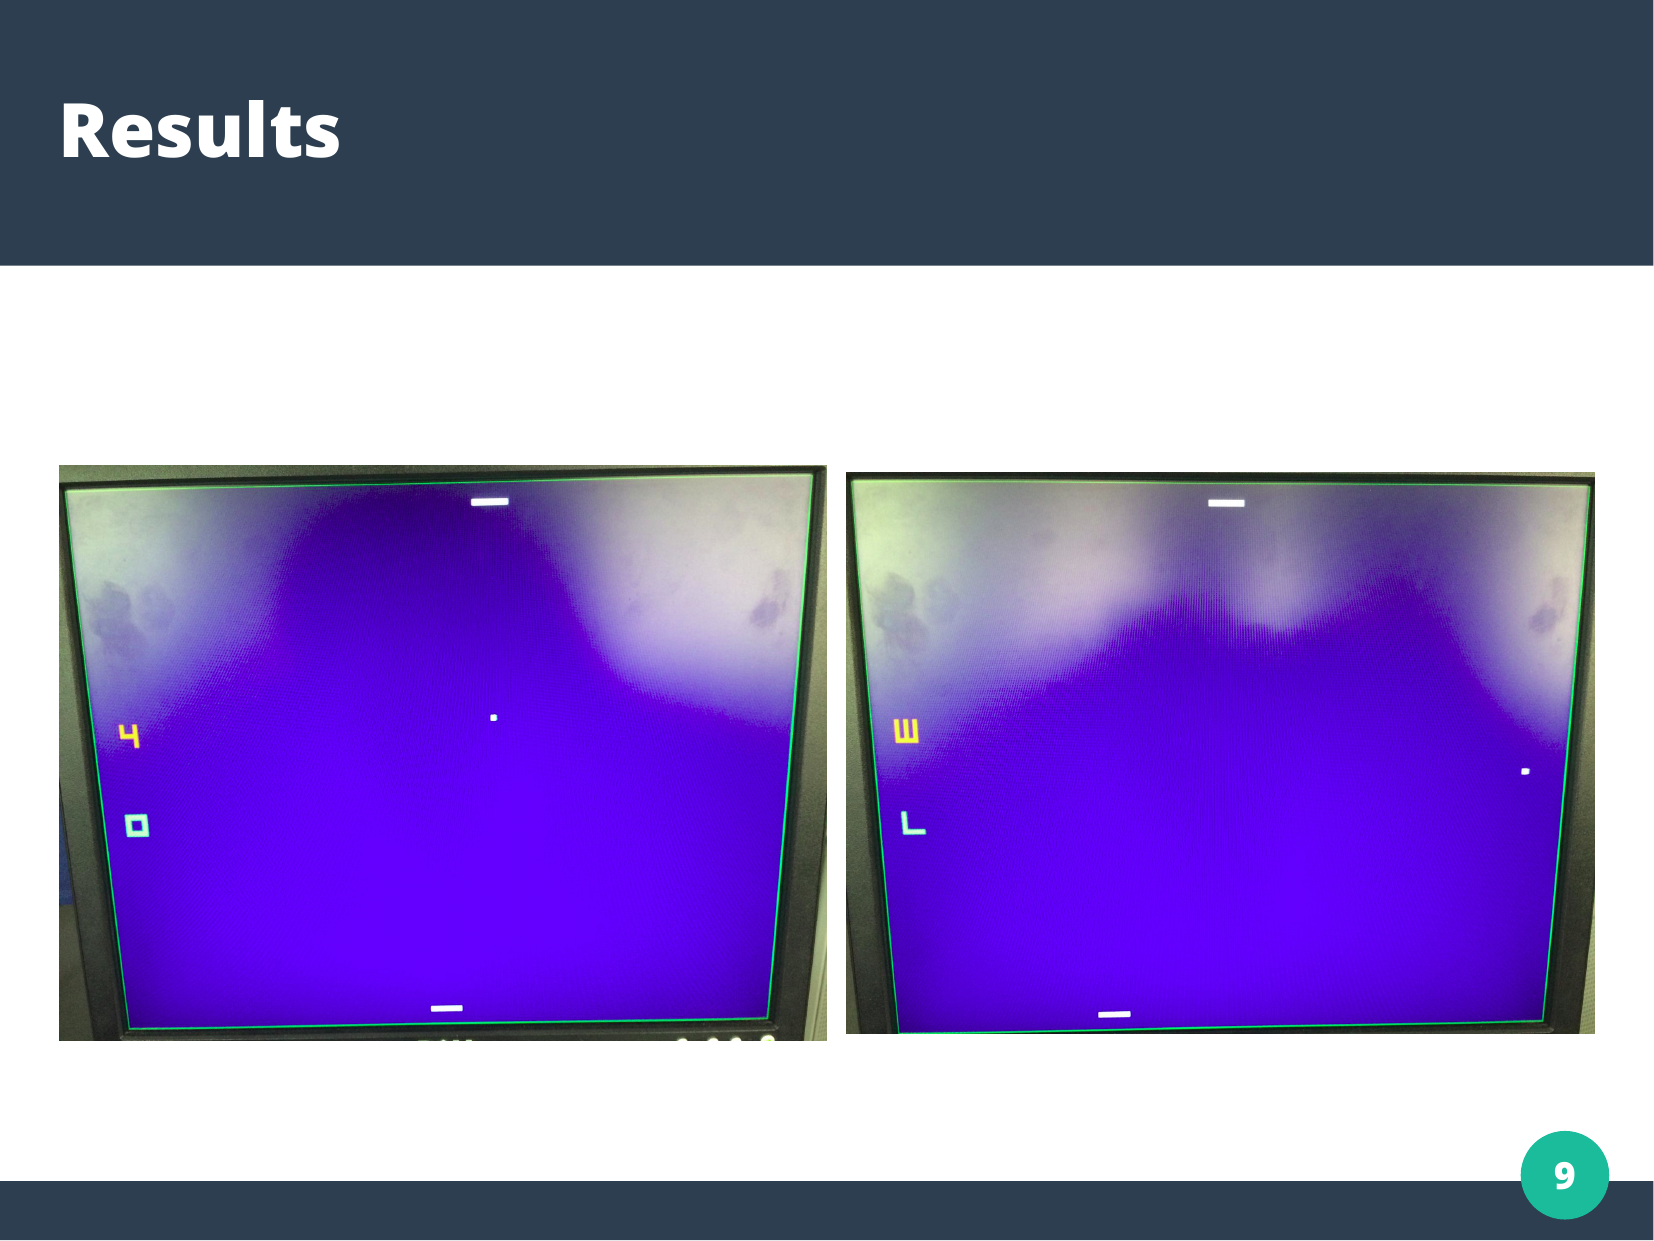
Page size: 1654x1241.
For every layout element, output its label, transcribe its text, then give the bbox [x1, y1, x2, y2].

picture [59, 465, 827, 1041]
picture [846, 472, 1595, 1034]
title Results [59, 49, 1595, 207]
